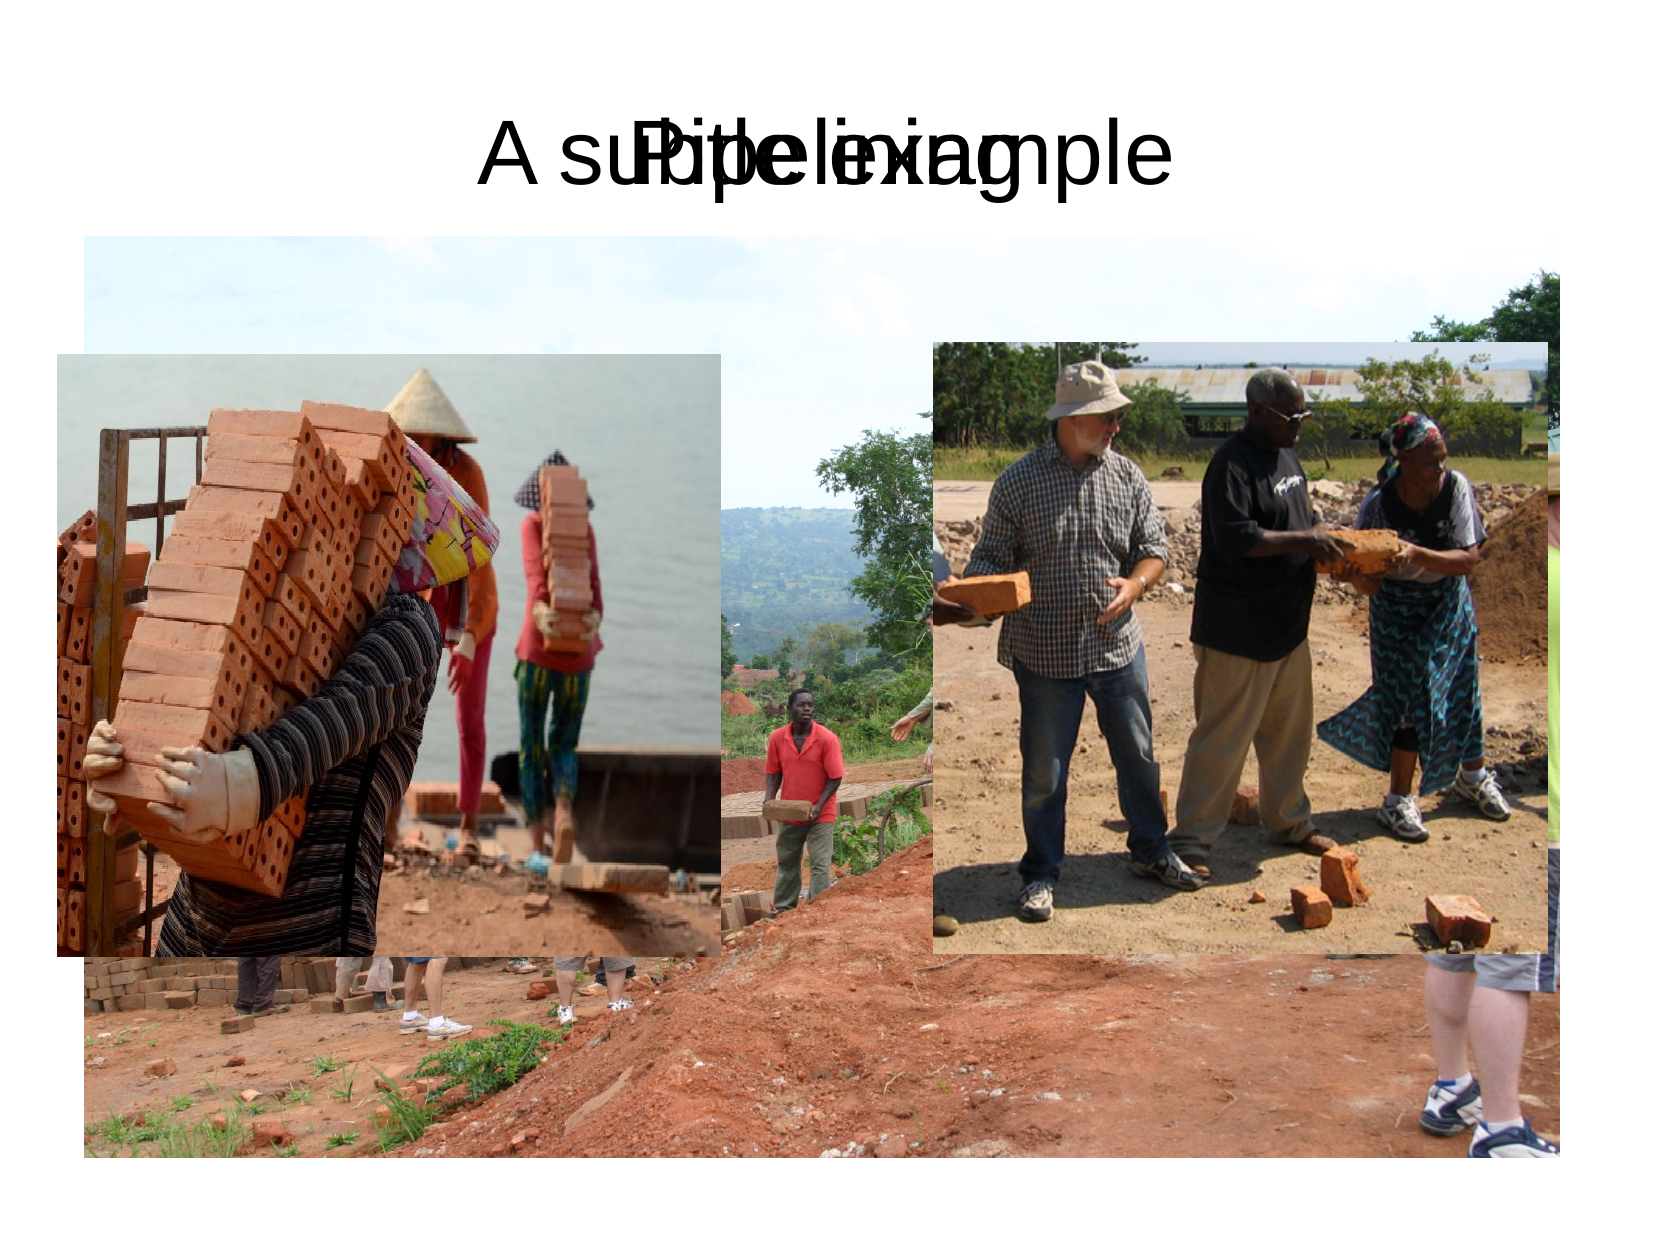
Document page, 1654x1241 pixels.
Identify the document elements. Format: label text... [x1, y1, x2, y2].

title Pipelining [82, 49, 1571, 257]
picture [57, 236, 1560, 1158]
